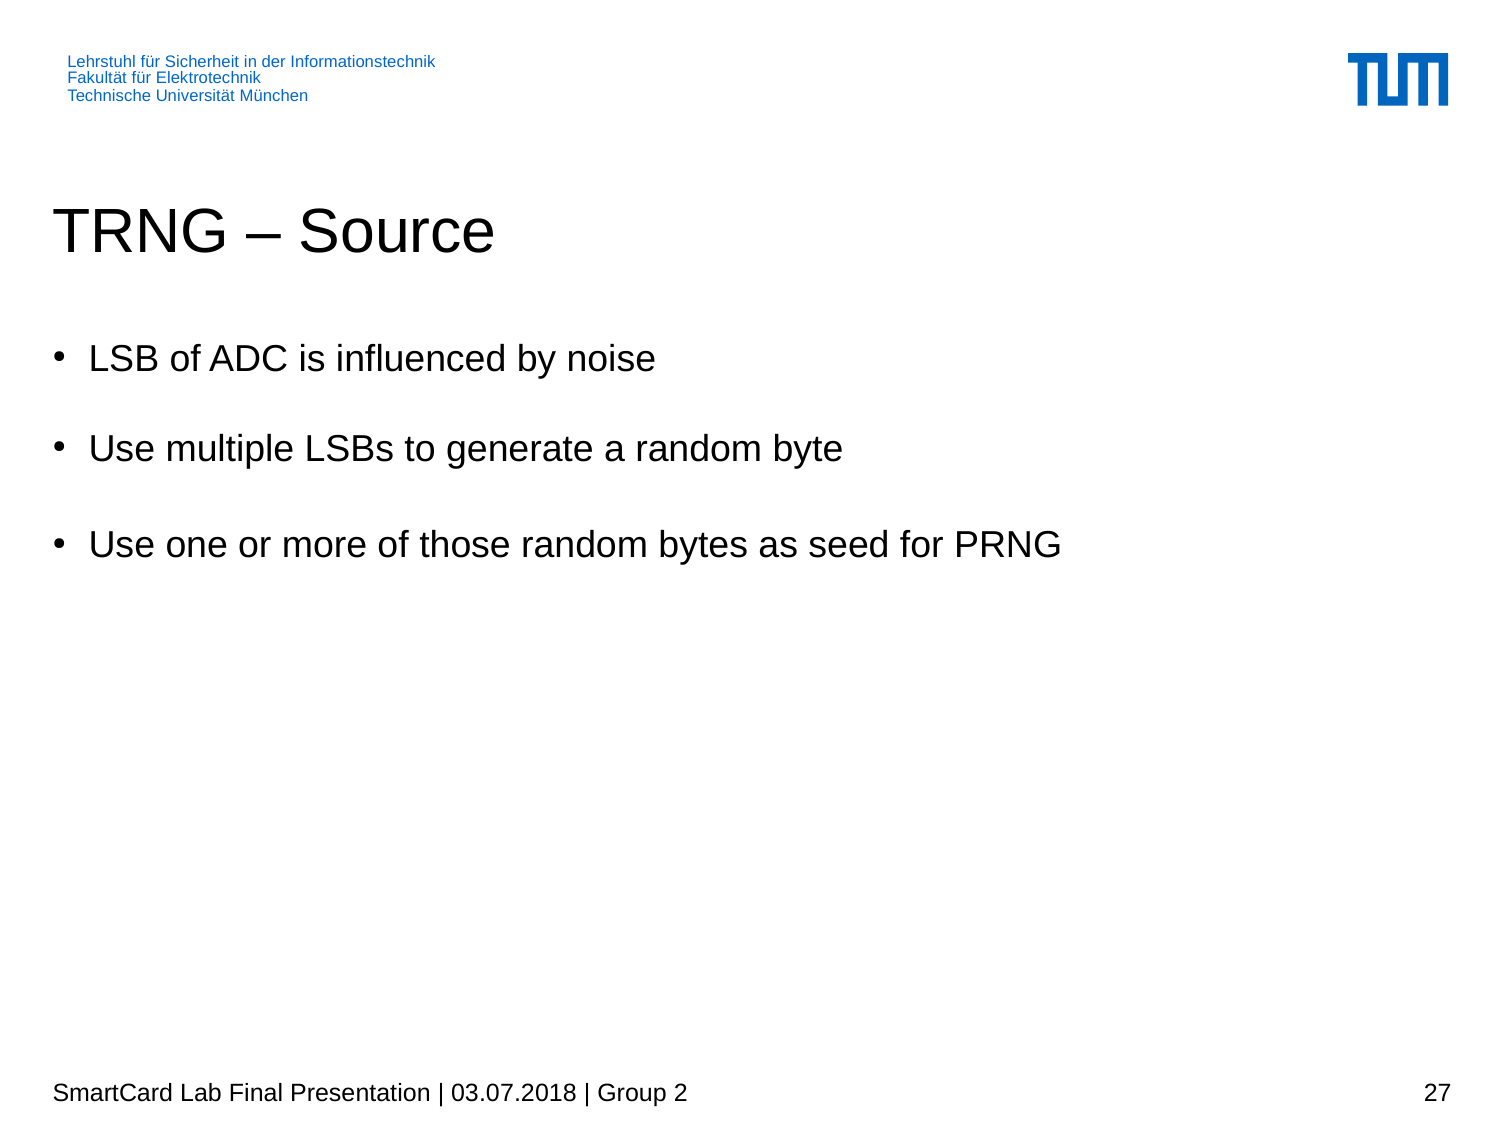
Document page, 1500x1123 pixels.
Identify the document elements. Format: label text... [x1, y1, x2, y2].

title TRNG – Source [52, 195, 1453, 266]
list LSB of ADC is influenced by noise Use multiple LSBs to generate a random byte Use one or more of those random bytes as seed for PRNG [52, 330, 1453, 566]
